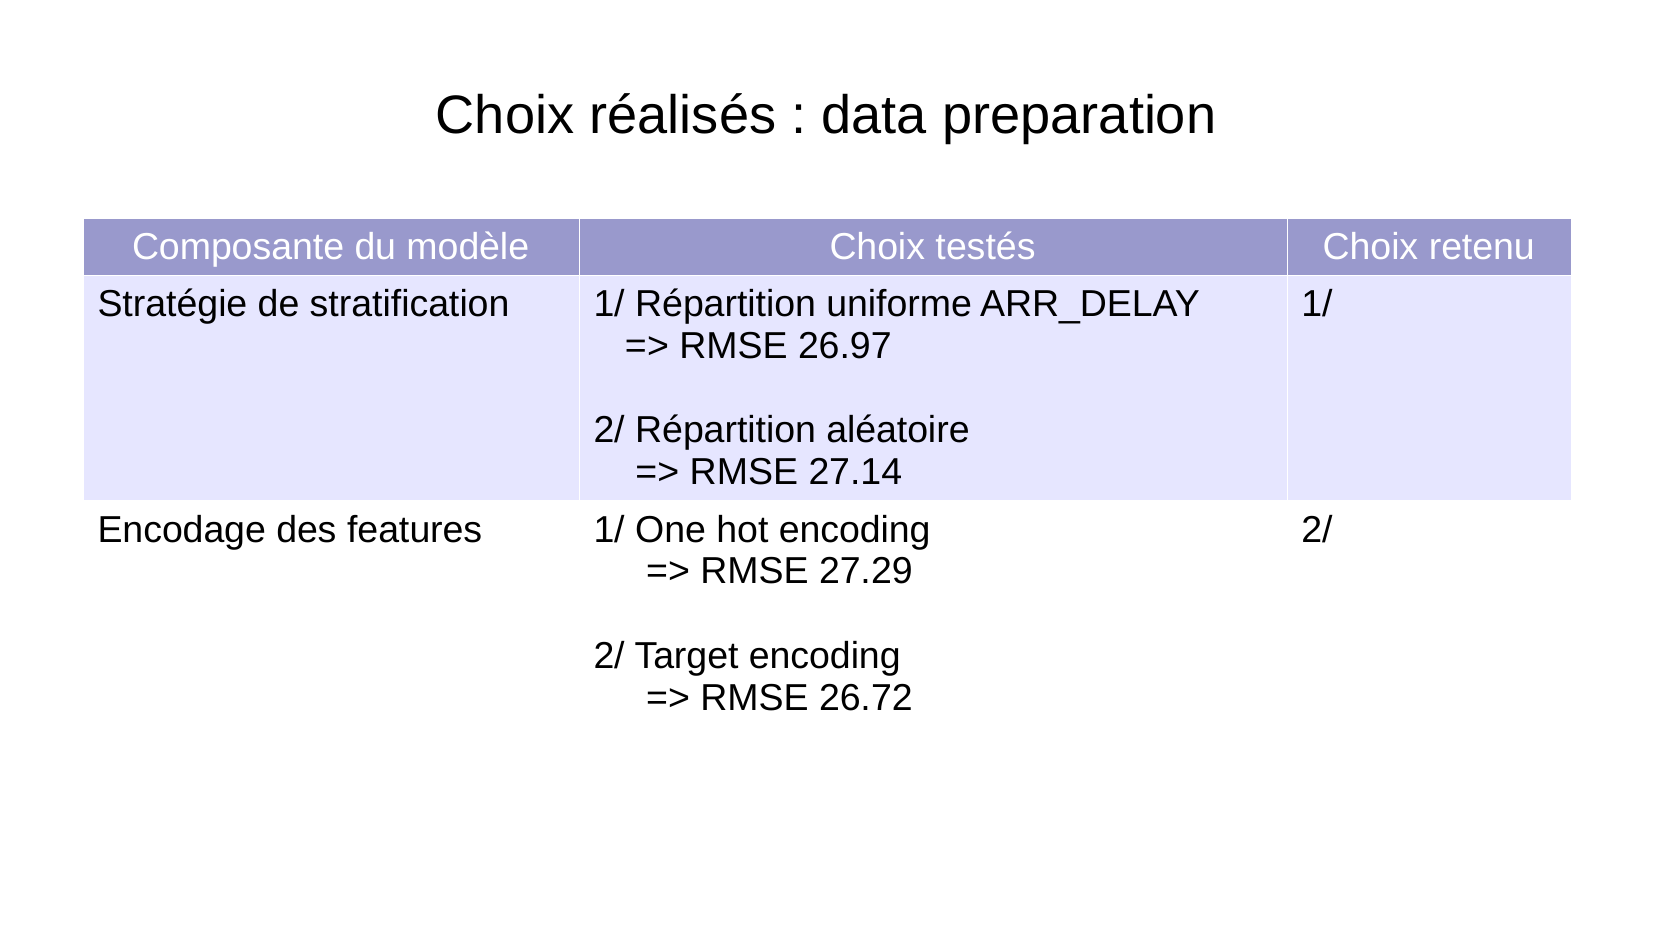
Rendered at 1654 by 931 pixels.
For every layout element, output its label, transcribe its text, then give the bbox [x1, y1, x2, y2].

table_cell Encodage des features [84, 501, 579, 768]
table_cell 1/ One hot encoding => RMSE 27.29 2/ Target encoding => RMSE 26.72 [580, 501, 1287, 768]
table_header Composante du modèle [84, 219, 579, 275]
table_cell 1/ [1288, 276, 1571, 500]
table_cell Stratégie de stratification [84, 276, 579, 500]
table_cell 2/ [1288, 501, 1571, 768]
table_header Choix testés [580, 219, 1287, 275]
table_header Choix retenu [1288, 219, 1571, 275]
title Choix réalisés : data preparation [82, 37, 1571, 193]
table_cell 1/ Répartition uniforme ARR_DELAY => RMSE 26.97 2/ Répartition aléatoire => RMSE 27.14 [580, 276, 1287, 500]
